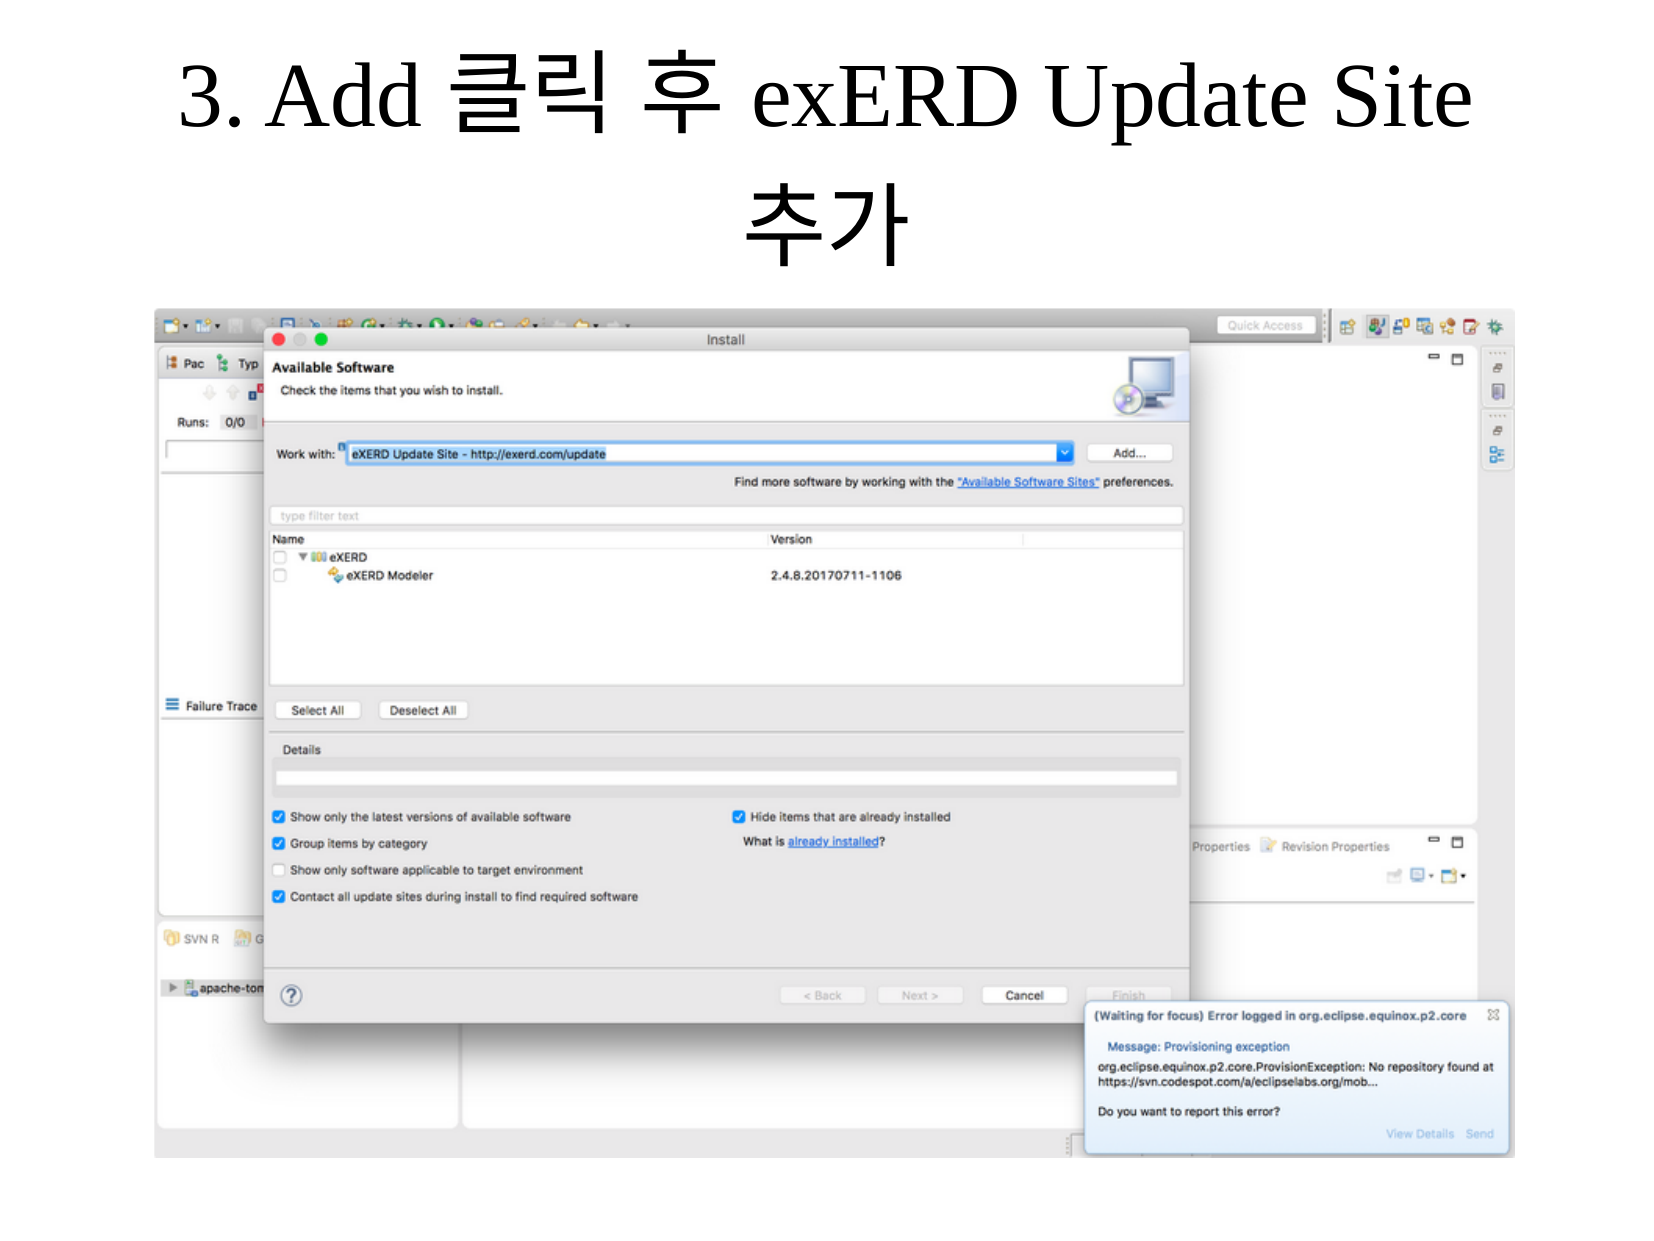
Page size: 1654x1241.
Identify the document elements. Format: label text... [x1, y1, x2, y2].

picture [153, 304, 1515, 1158]
title 3. Add 클릭 후 exERD Update Site 추가 [82, 44, 1571, 262]
